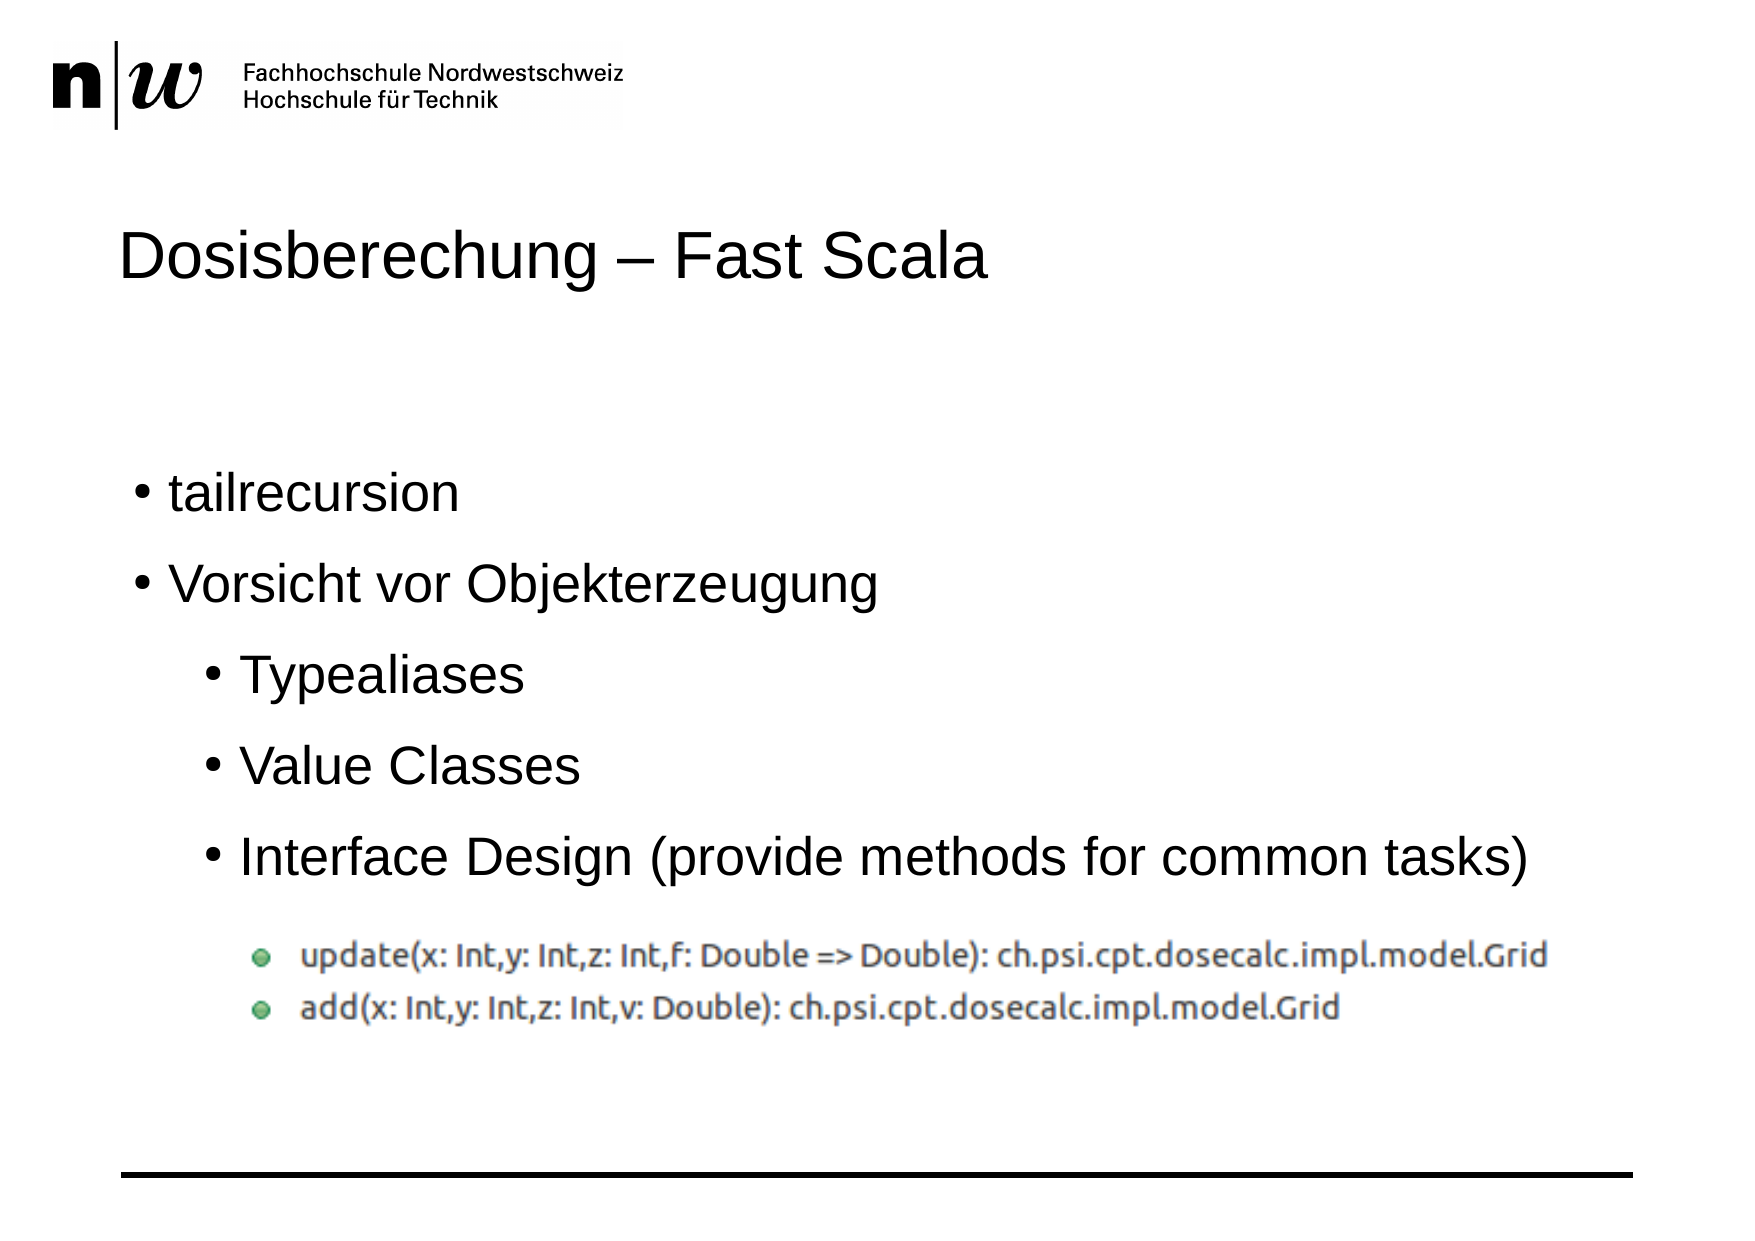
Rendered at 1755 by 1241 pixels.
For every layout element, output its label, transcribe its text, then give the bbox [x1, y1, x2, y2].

picture [53, 41, 623, 130]
text_box Dosisberechung – Fast Scala [118, 212, 1606, 296]
picture [188, 933, 1583, 1028]
text_box tailrecursion Vorsicht vor Objekterzeugung Typealiases Value Classes Interface Design (provide methods for common tasks) [118, 425, 1630, 1146]
